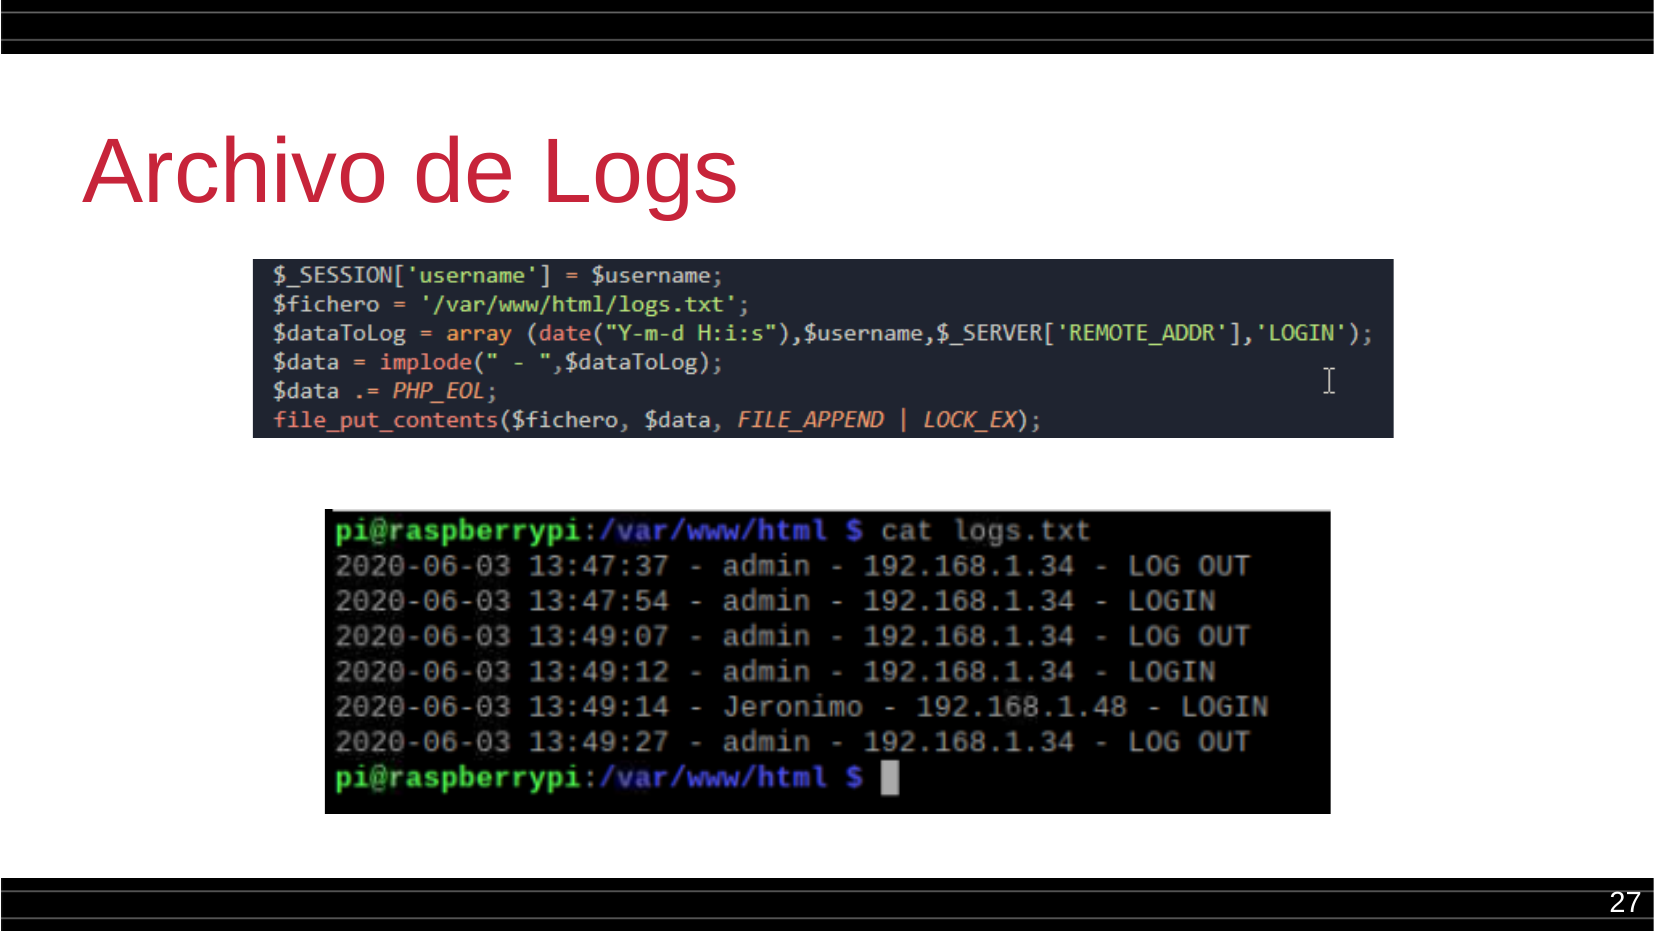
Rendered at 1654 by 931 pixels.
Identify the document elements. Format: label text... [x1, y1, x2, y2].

picture [324, 509, 1331, 814]
picture [252, 259, 1394, 438]
picture [1, 878, 1654, 931]
picture [1, 0, 1654, 54]
title Archivo de Logs [82, 92, 1571, 249]
